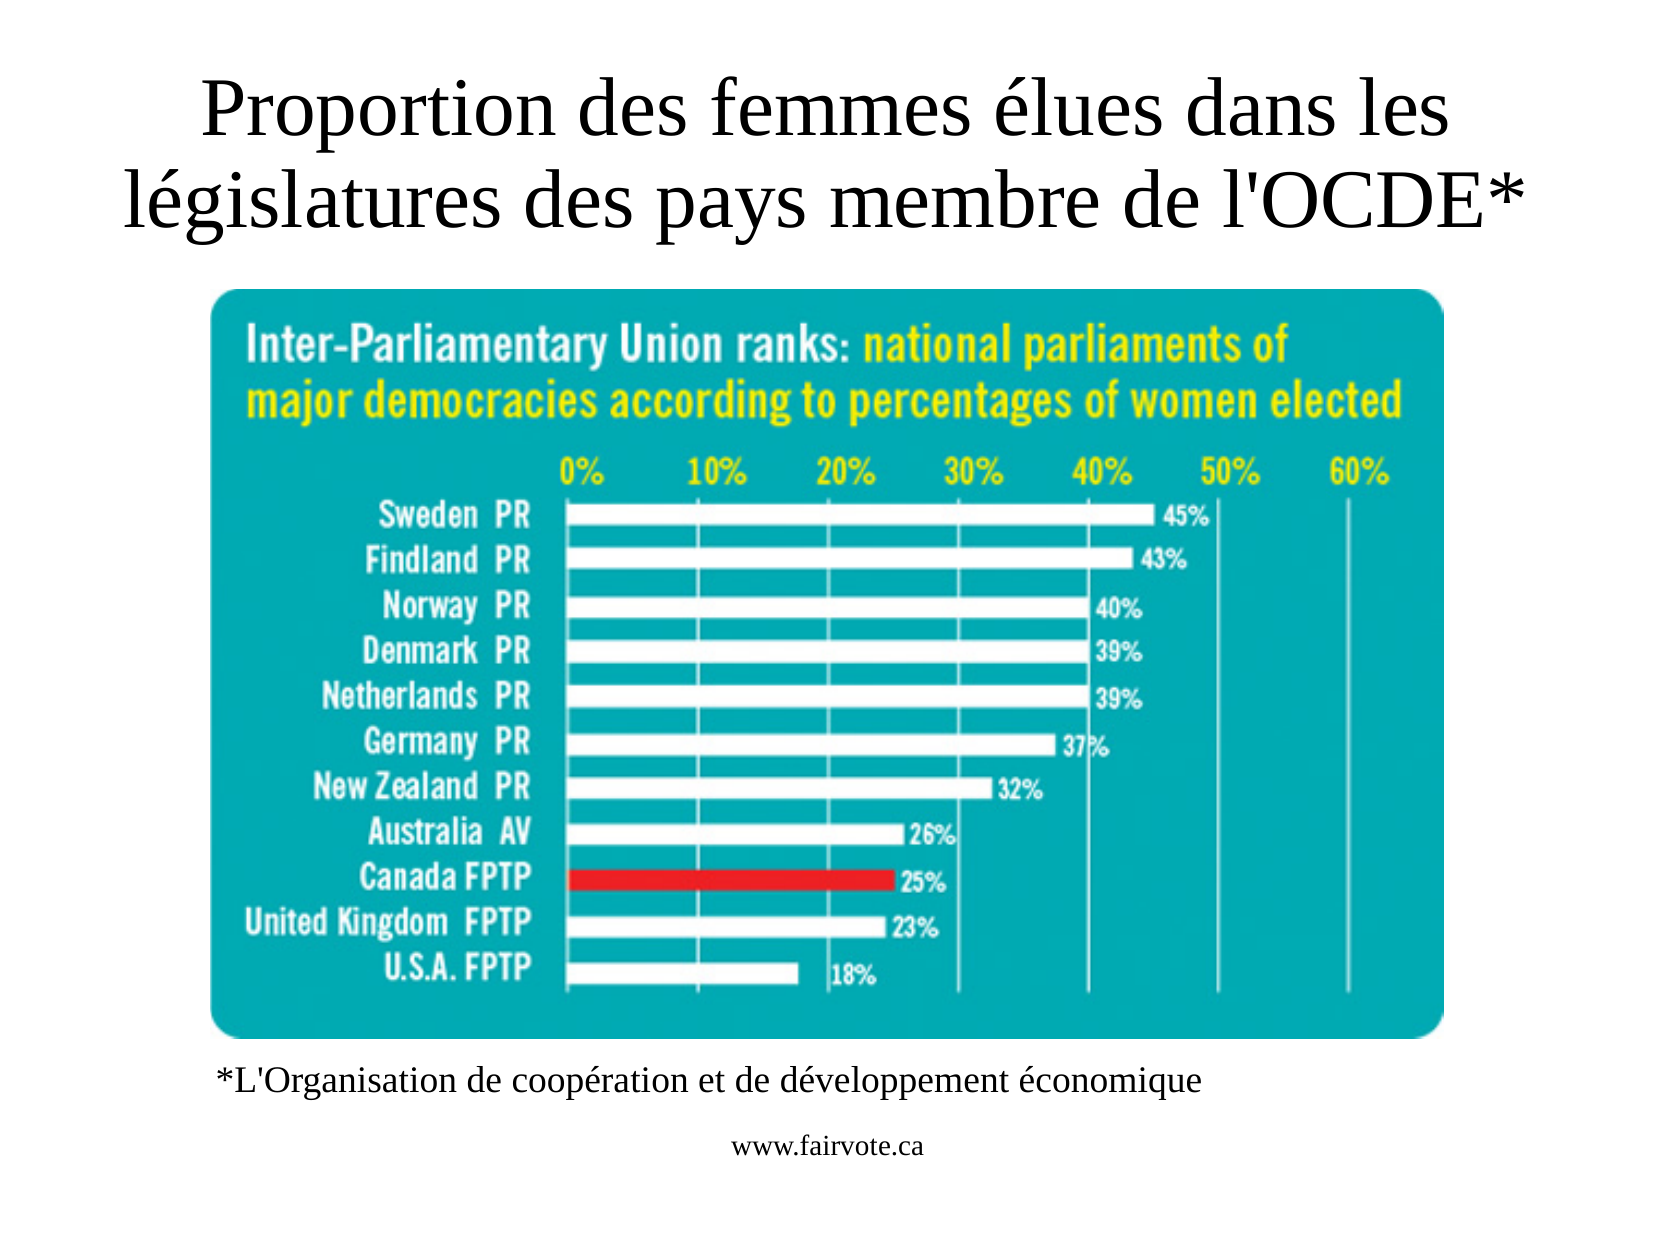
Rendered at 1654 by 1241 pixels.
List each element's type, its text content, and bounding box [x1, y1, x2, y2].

text_box *L'Organisation de coopération et de développement économique [200, 1051, 1490, 1108]
picture [210, 289, 1444, 1039]
title Proportion des femmes élues dans les législatures des pays membre de l'OCDE* [82, 49, 1571, 257]
